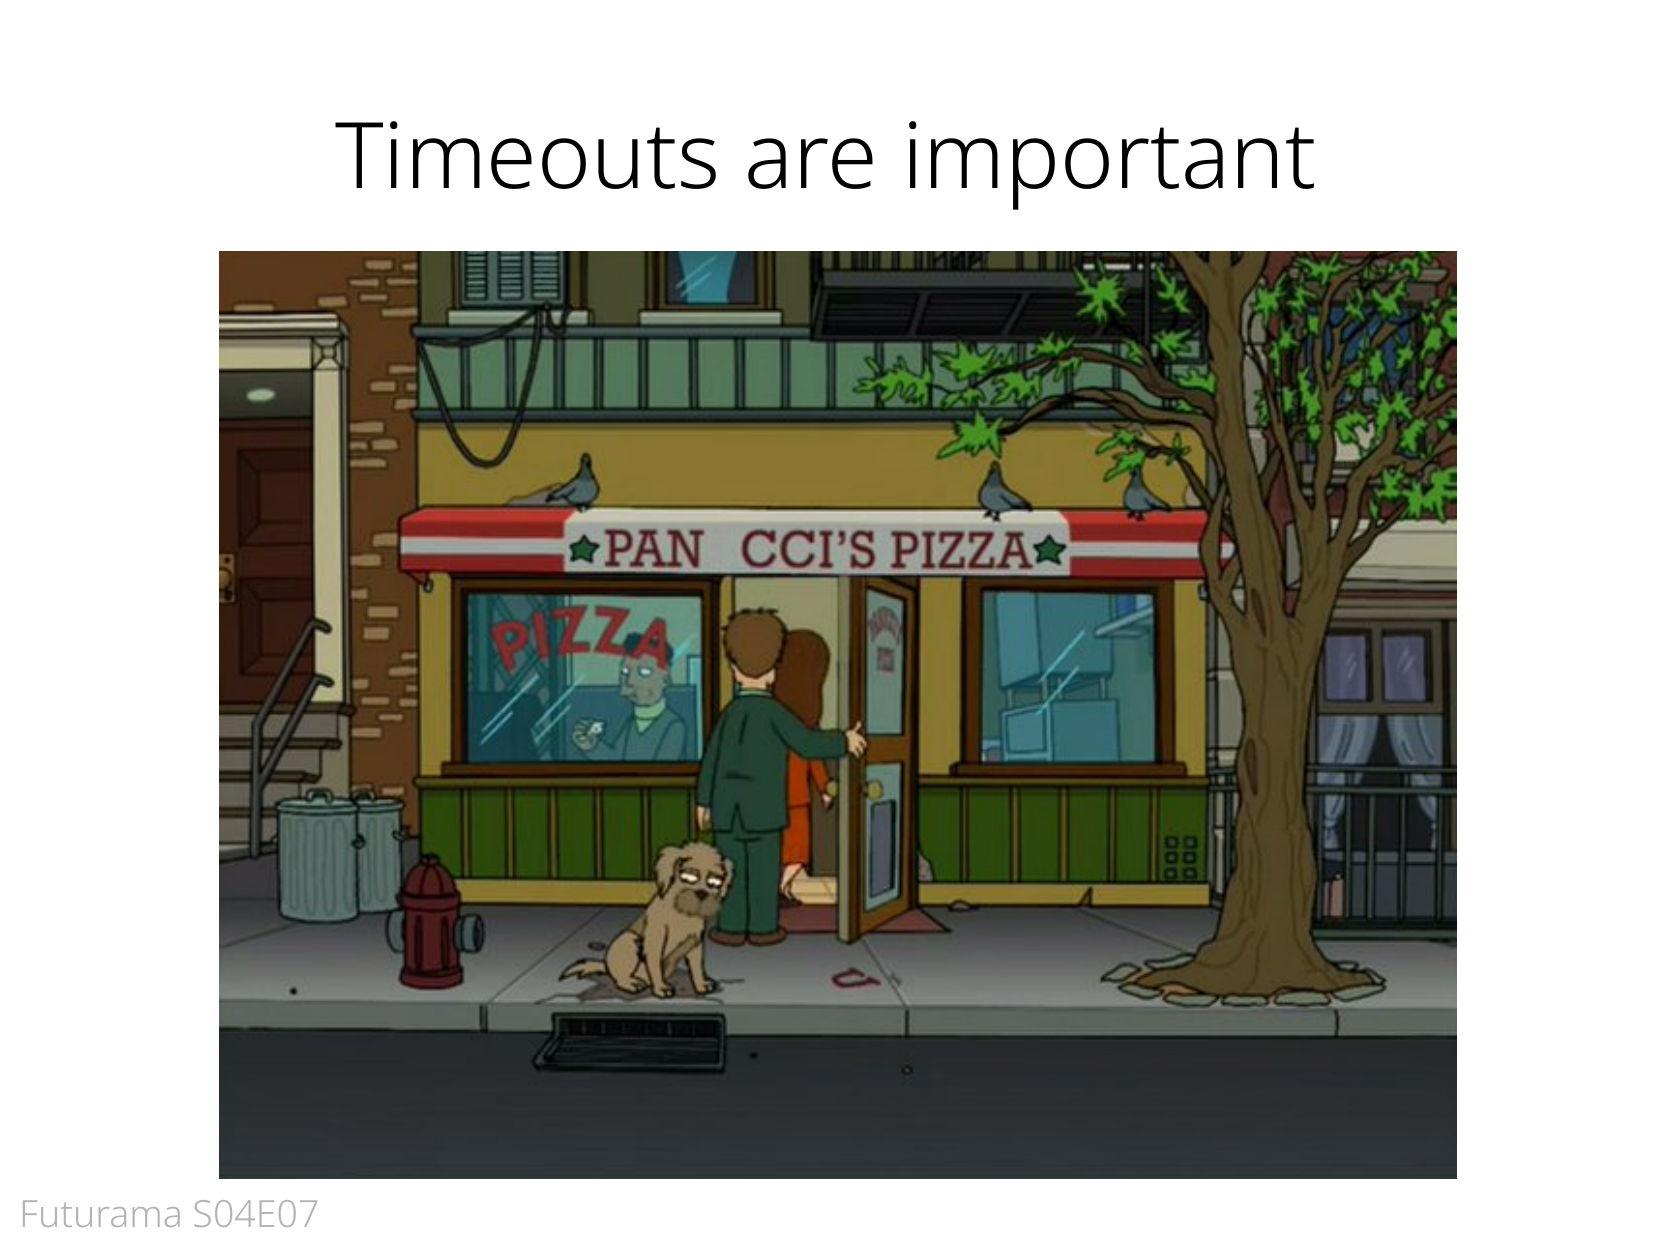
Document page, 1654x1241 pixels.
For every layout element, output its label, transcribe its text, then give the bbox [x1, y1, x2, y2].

title Timeouts are important [82, 49, 1571, 257]
text_box Futurama S04E07 [4, 1180, 1158, 1241]
picture [219, 251, 1457, 1179]
